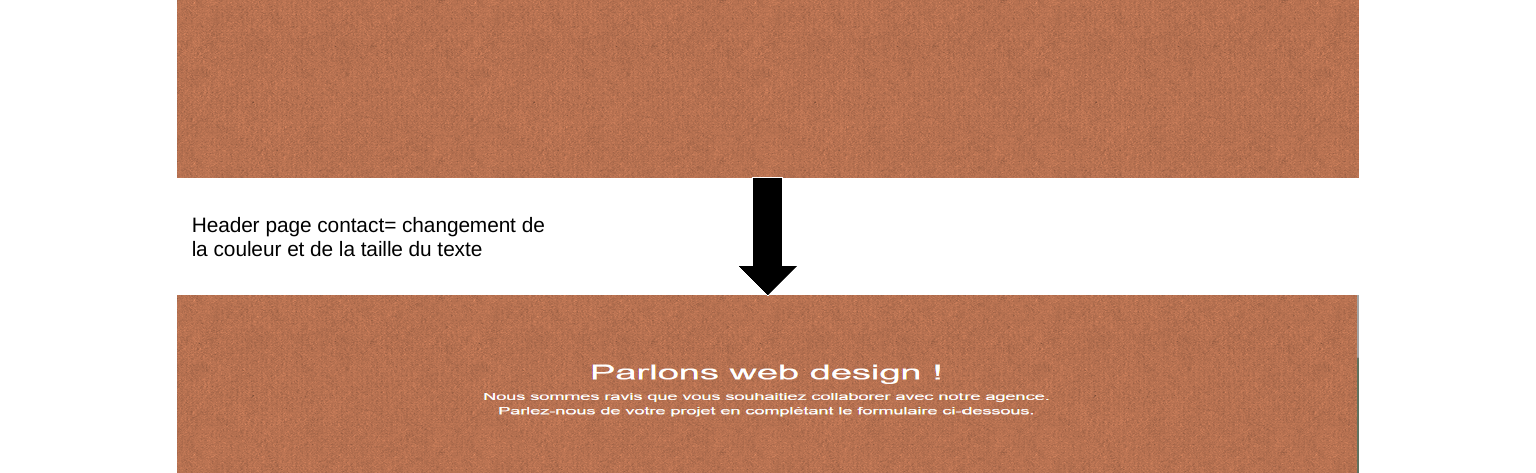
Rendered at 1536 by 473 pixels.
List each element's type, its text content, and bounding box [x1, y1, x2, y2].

text_box [738, 177, 798, 296]
text_box Header page contact= changement de la couleur et de la taille du texte [177, 206, 562, 269]
picture [177, 295, 1359, 473]
picture [177, 0, 1359, 178]
